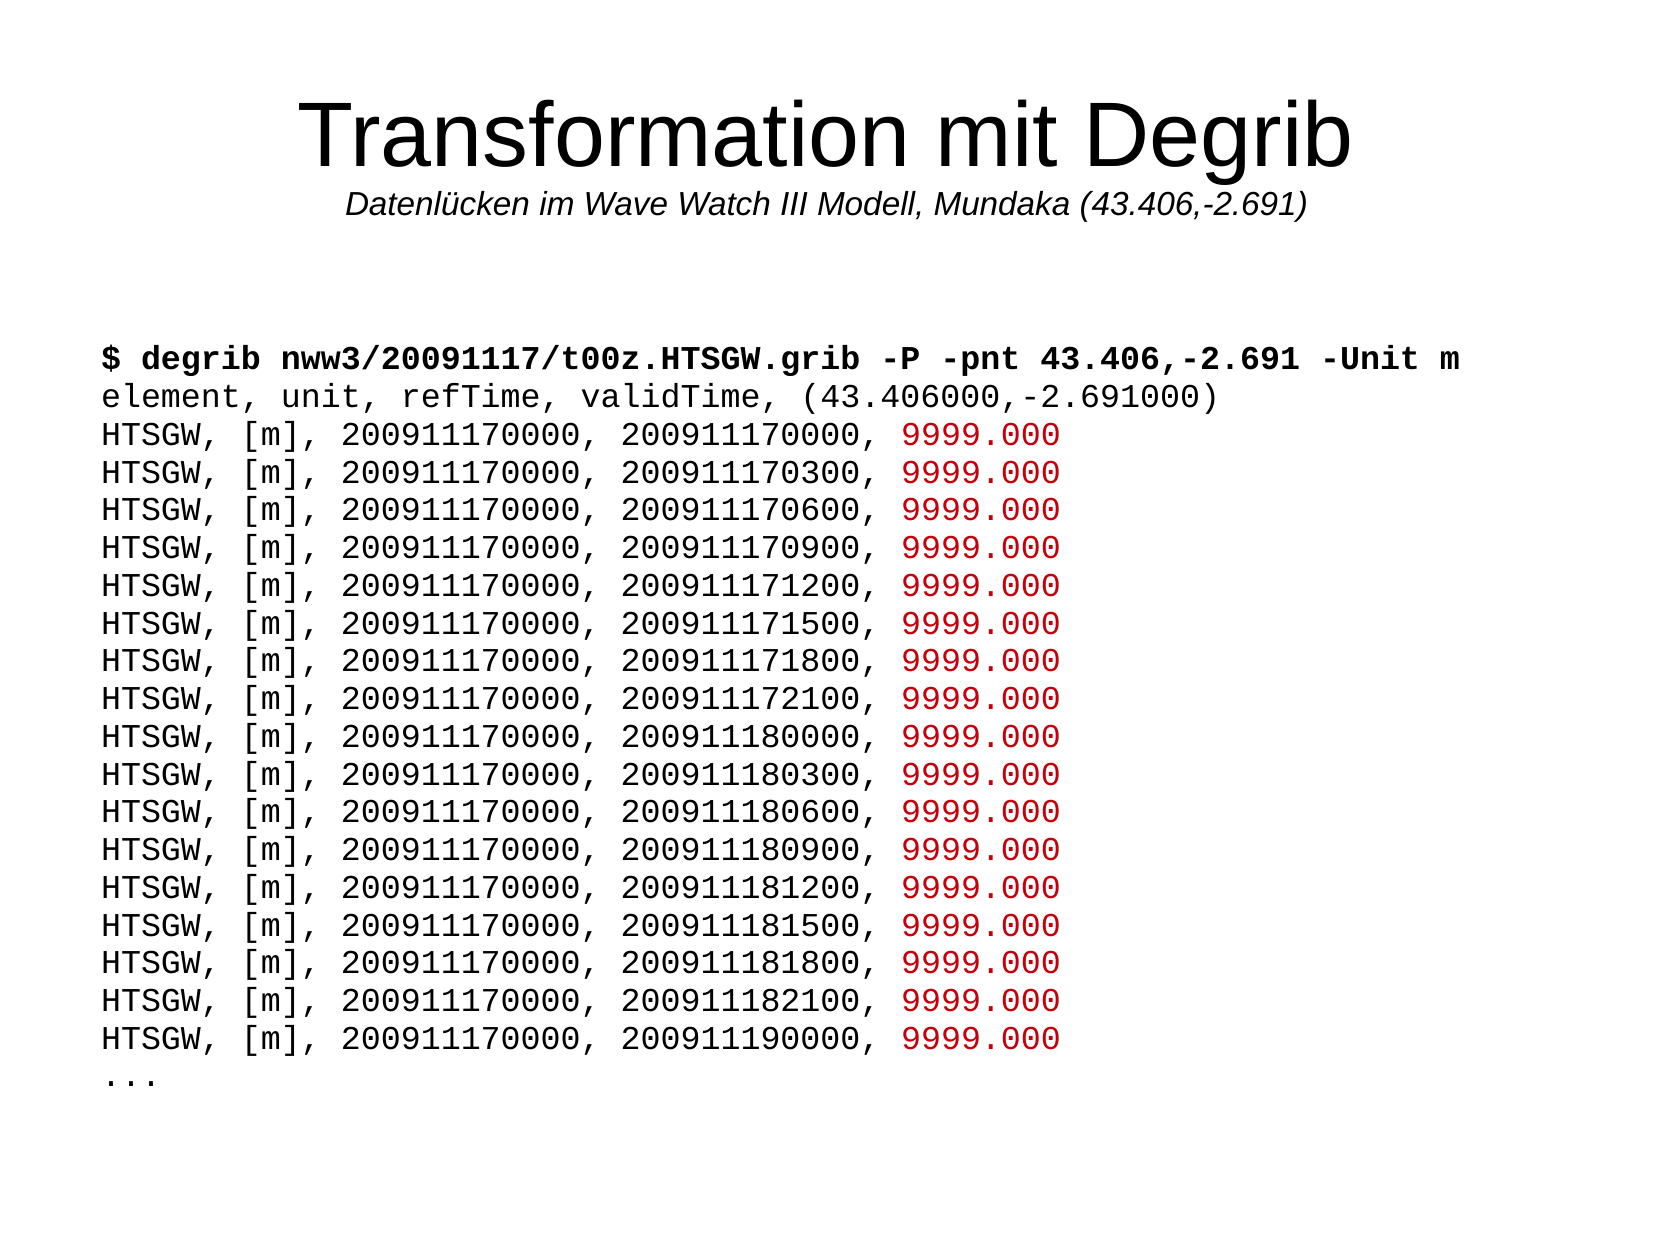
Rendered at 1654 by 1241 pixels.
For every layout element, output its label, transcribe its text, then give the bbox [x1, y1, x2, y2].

subtitle $ degrib nww3/20091117/t00z.HTSGW.grib -P -pnt 43.406,-2.691 -Unit m element, unit, refTime, validTime, (43.406000,-2.691000) HTSGW, [m], 200911170000, 200911170000, 9999.000 HTSGW, [m], 200911170000, 200911170300, 9999.000 HTSGW, [m], 200911170000, 200911170600, 9999.000 HTSGW, [m], 200911170000, 200911170900, 9999.000 HTSGW, [m], 200911170000, 200911171200, 9999.000 HTSGW, [m], 200911170000, 200911171500, 9999.000 HTSGW, [m], 200911170000, 200911171800, 9999.000 HTSGW, [m], 200911170000, 200911172100, 9999.000 HTSGW, [m], 200911170000, 200911180000, 9999.000 HTSGW, [m], 200911170000, 200911180300, 9999.000 HTSGW, [m], 200911170000, 200911180600, 9999.000 HTSGW, [m], 200911170000, 200911180900, 9999.000 HTSGW, [m], 200911170000, 200911181200, 9999.000 HTSGW, [m], 200911170000, 200911181500, 9999.000 HTSGW, [m], 200911170000, 200911181800, 9999.000 HTSGW, [m], 200911170000, 200911182100, 9999.000 HTSGW, [m], 200911170000, 200911190000, 9999.000 ... [101, 342, 1552, 1135]
title Transformation mit Degrib Datenlücken im Wave Watch III Modell, Mundaka (43.406,-2.691) [82, 56, 1571, 250]
